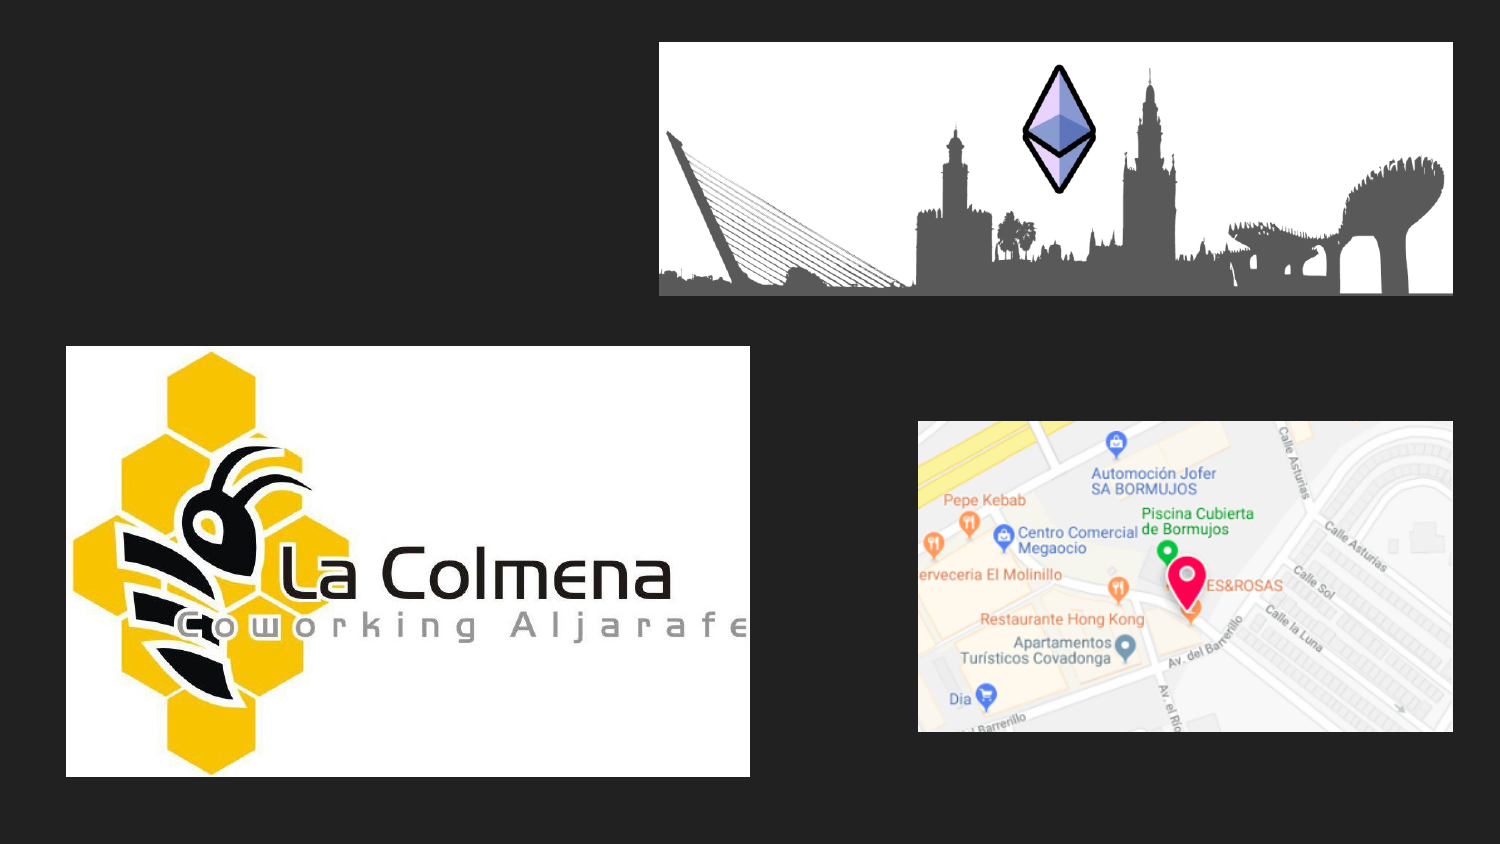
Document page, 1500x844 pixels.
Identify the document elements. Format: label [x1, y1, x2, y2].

picture [918, 421, 1453, 732]
picture [659, 42, 1453, 296]
picture [66, 346, 750, 778]
